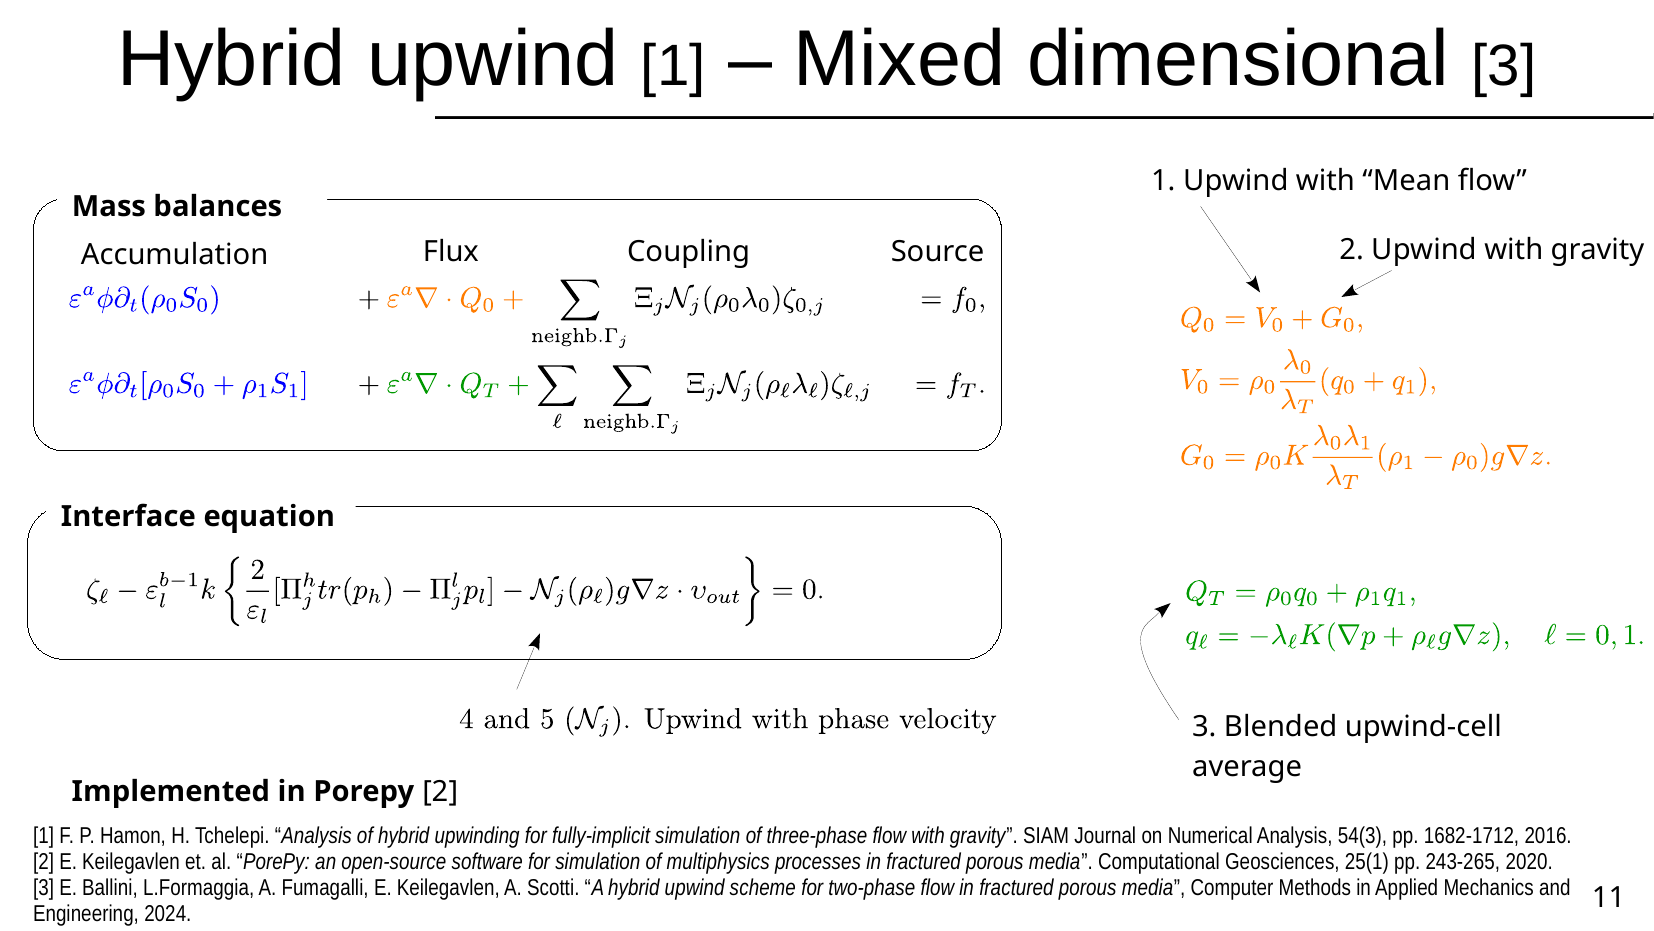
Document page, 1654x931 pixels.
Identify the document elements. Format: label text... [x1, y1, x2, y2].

text_box [1] F. P. Hamon, H. Tchelepi. “Analysis of hybrid upwinding for fully-implicit simulation of three-phase flow with gravity”. SIAM Journal on Numerical Analysis, 54(3), pp. 1682-1712, 2016. [2] E. Keilegavlen et. al. “PorePy: an open-source software for simulation of multiphysics processes in fractured porous media”. Computational Geosciences, 25(1) pp. 243-265, 2020. [3] E. Ballini, L.Formaggia, A. Fumagalli, E. Keilegavlen, A. Scotti. “A hybrid upwind scheme for two-phase flow in fractured porous media”, Computer Methods in Applied Mechanics and Engineering, 2024. [18, 814, 1616, 931]
picture [68, 279, 984, 434]
text_box Source [876, 222, 1001, 284]
text_box 3. Blended upwind-cell average [1177, 698, 1553, 790]
text_box Accumulation [66, 233, 272, 280]
picture [1185, 580, 1643, 652]
picture [458, 704, 998, 738]
picture [1178, 305, 1551, 491]
text_box Interface equation [46, 487, 356, 542]
picture [85, 556, 823, 627]
text_box Mass balances [57, 178, 328, 233]
text_box Flux [408, 222, 538, 277]
text_box 2. Upwind with gravity [1324, 220, 1654, 280]
title Hybrid upwind [1] – Mixed dimensional [3] [0, 0, 1654, 117]
text_box Implemented in Porepy [2] [56, 762, 488, 814]
text_box Coupling [612, 222, 868, 276]
text_box 1. Upwind with “Mean flow” [1136, 152, 1552, 221]
